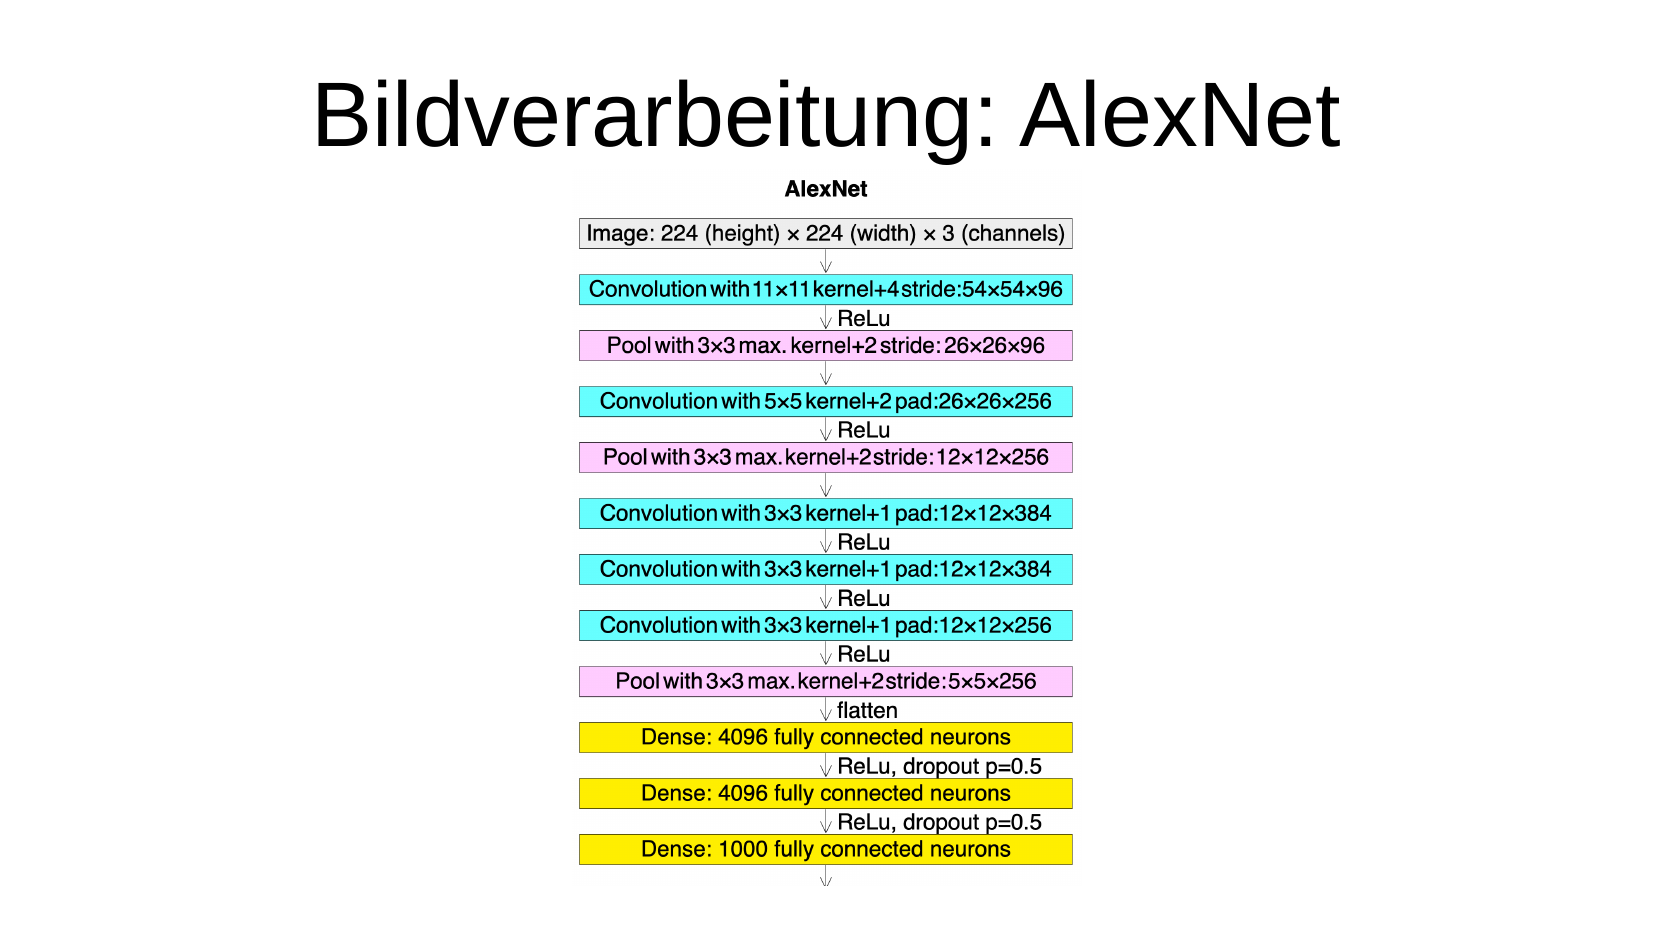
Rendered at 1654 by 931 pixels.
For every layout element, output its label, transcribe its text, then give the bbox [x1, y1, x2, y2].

title Bildverarbeitung: AlexNet [82, 37, 1571, 193]
picture [572, 169, 1082, 886]
